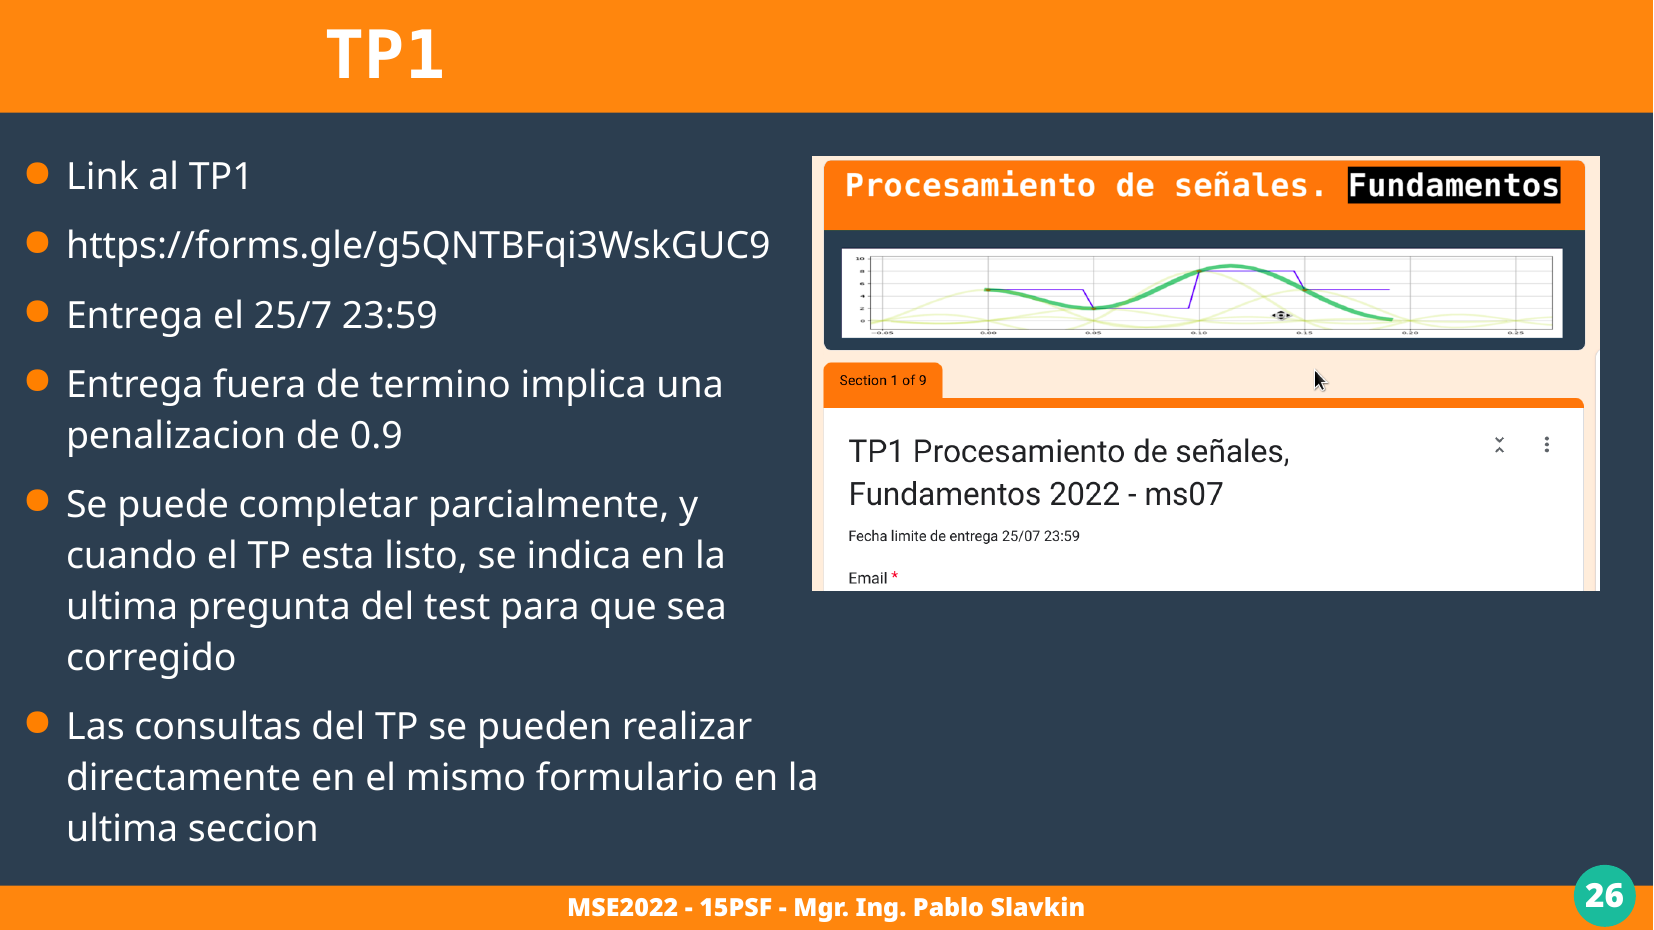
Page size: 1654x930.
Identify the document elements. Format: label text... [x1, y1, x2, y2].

picture [812, 156, 1600, 592]
list Link al TP1 https://forms.gle/g5QNTBFqi3WskGUC9 Entrega el 25/7 23:59 Entrega fuera de termino implica una penalizacion de 0.9 Se puede completar parcialmente, y cuando el TP esta listo, se indica en la ultima pregunta del test para que sea corregido Las consultas del TP se pueden realizar directamente en el mismo formulario en la ultima seccion [7, 150, 826, 863]
title TP1 [324, 16, 526, 113]
